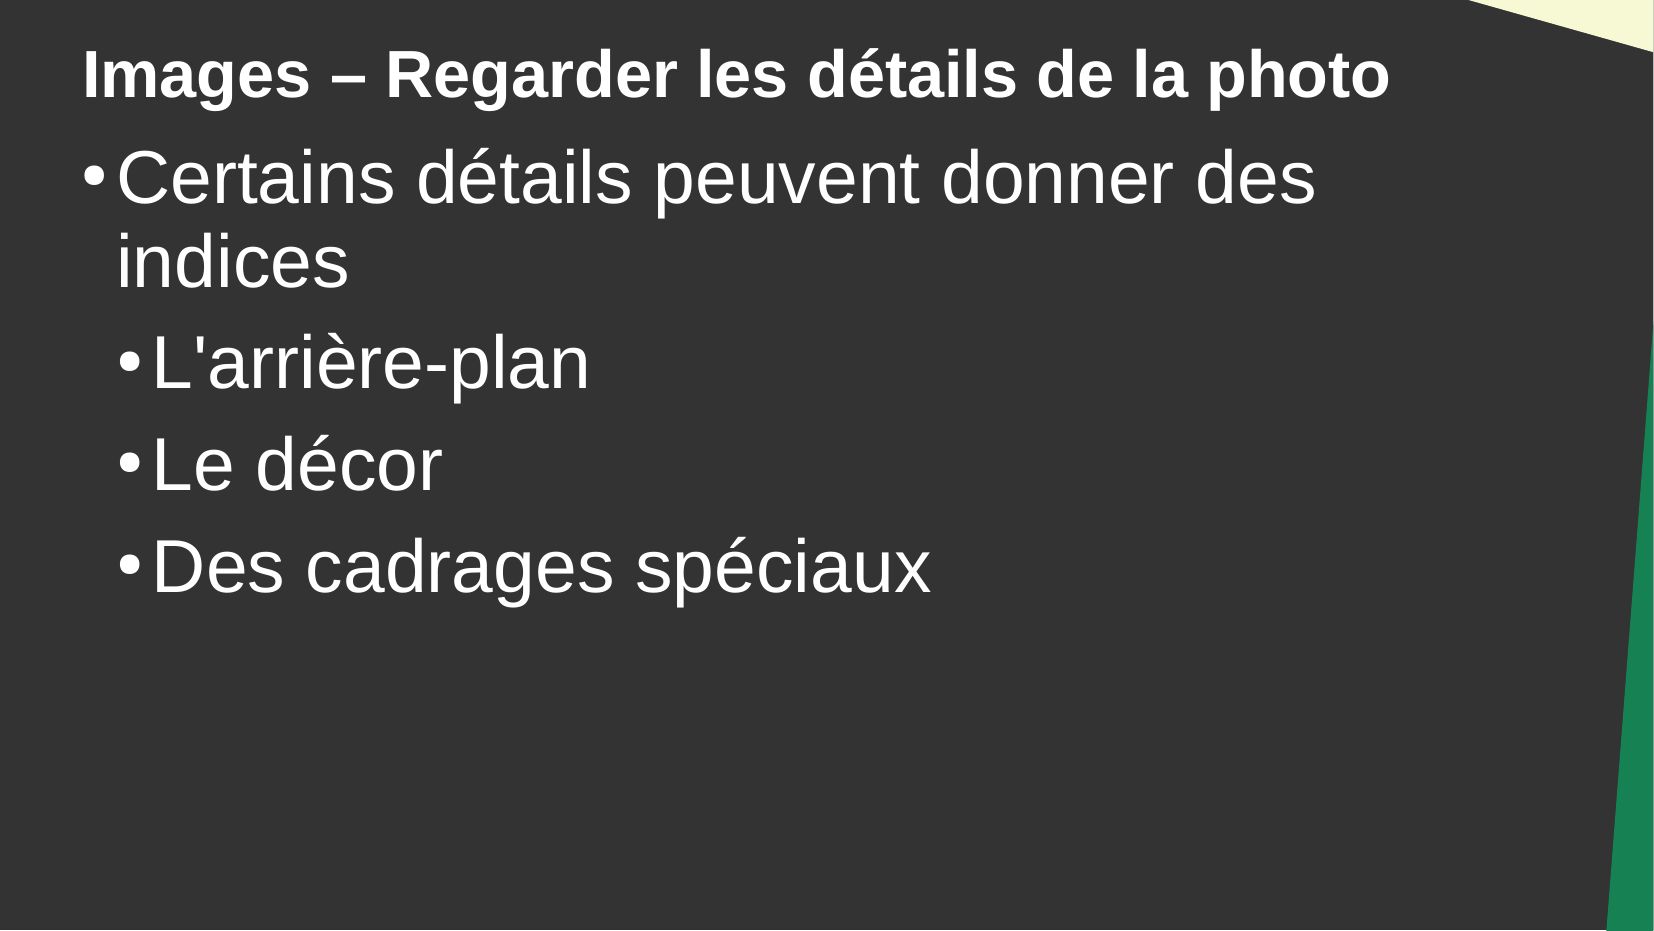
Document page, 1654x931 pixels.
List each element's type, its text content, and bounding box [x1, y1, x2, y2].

title Images – Regarder les détails de la photo [82, 37, 1619, 112]
list Certains détails peuvent donner des indices L'arrière-plan Le décor Des cadrages spéciaux [80, 135, 1560, 745]
text_box [1468, 0, 1654, 53]
text_box [1606, 314, 1654, 931]
